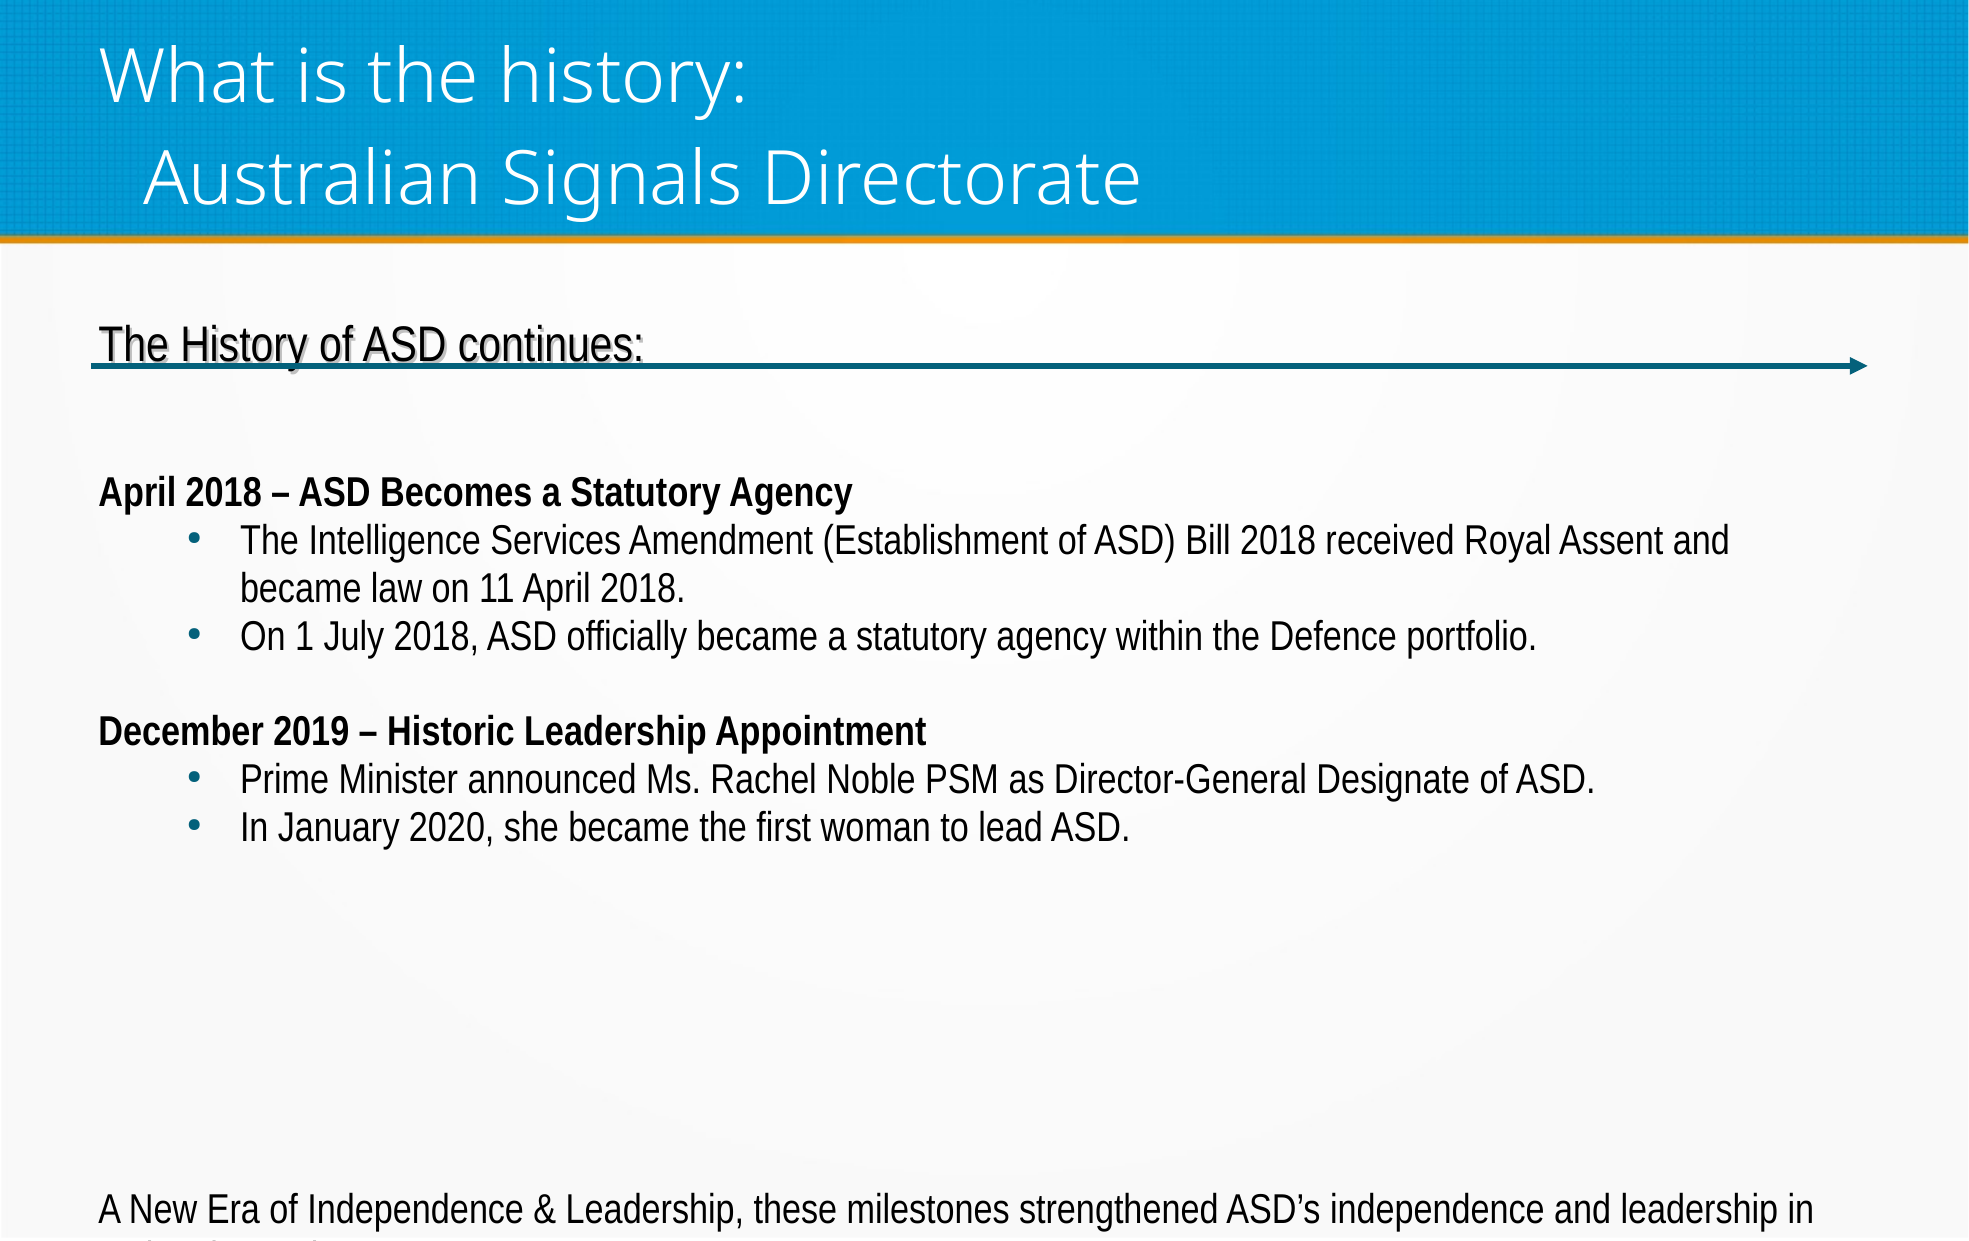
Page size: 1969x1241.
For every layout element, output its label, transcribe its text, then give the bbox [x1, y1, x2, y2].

list The History of ASD continues: April 2018 – ASD Becomes a Statutory Agency The Intelligence Services Amendment (Establishment of ASD) Bill 2018 received Royal Assent and became law on 11 April 2018. On 1 July 2018, ASD officially became a statutory agency within the Defence portfolio. December 2019 – Historic Leadership Appointment Prime Minister announced Ms. Rachel Noble PSM as Director-General Designate of ASD. In January 2020, she became the first woman to lead ASD. A New Era of Independence & Leadership, these milestones strengthened ASD’s independence and leadership in national security. [98, 369, 1861, 1141]
picture [0, 233, 1969, 1241]
list The History of ASD continues: April 2018 – ASD Becomes a Statutory Agency The Intelligence Services Amendment (Establishment of ASD) Bill 2018 received Royal Assent and became law on 11 April 2018. On 1 July 2018, ASD officially became a statutory agency within the Defence portfolio. December 2019 – Historic Leadership Appointment Prime Minister announced Ms. Rachel Noble PSM as Director-General Designate of ASD. In January 2020, she became the first woman to lead ASD. A New Era of Independence & Leadership, these milestones strengthened ASD’s independence and leadership in national security. [98, 315, 1861, 363]
title What is the history: Australian Signals Directorate [98, 19, 1870, 227]
